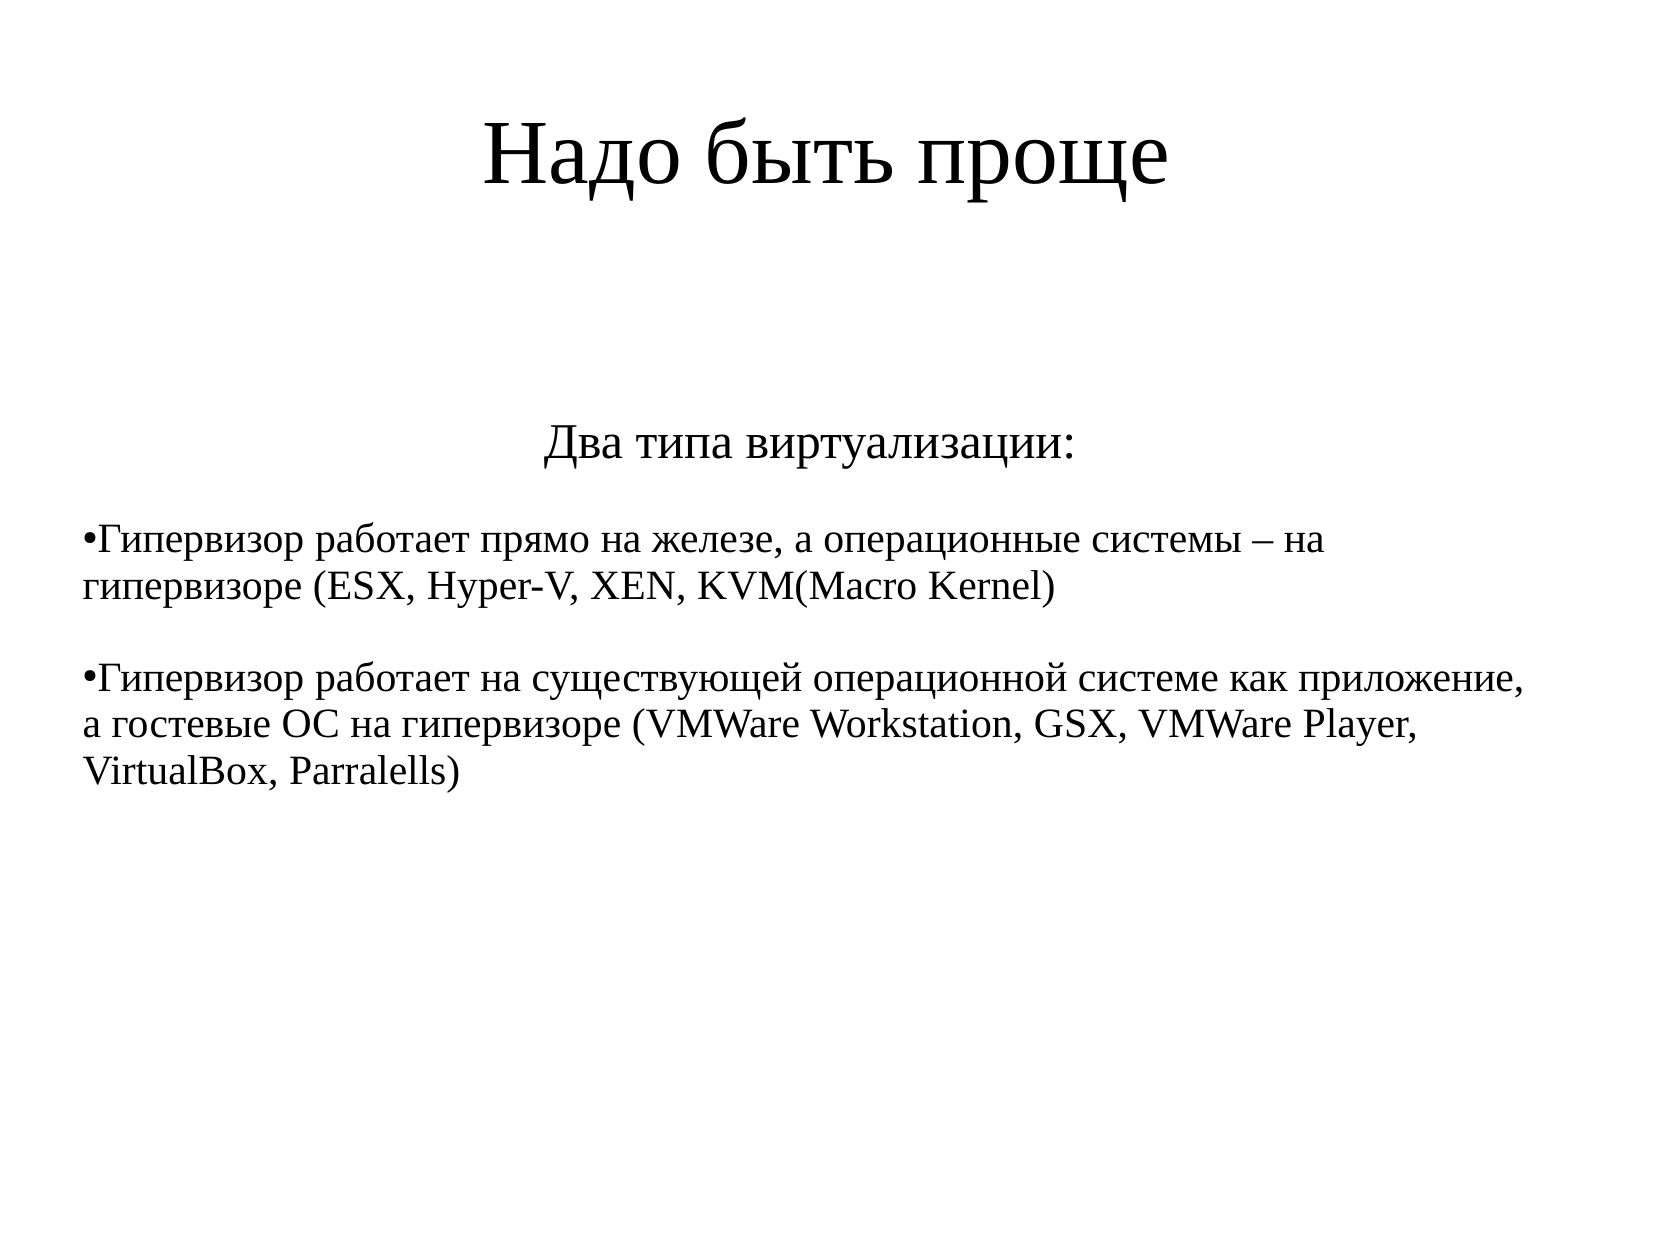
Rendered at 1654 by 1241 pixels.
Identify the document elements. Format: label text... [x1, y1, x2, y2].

title Надо быть проще [82, 49, 1571, 257]
subtitle Два типа виртуализации: Гипервизор работает прямо на железе, а операционные системы – на гипервизоре (ESX, Hyper-V, XEN, KVM(Macro Kernel) Гипервизор работает на существующей операционной системе как приложение, а гостевые ОС на гипервизоре (VMWare Workstation, GSX, VMWare Player, VirtualBox, Parralells) [82, 290, 1538, 1010]
